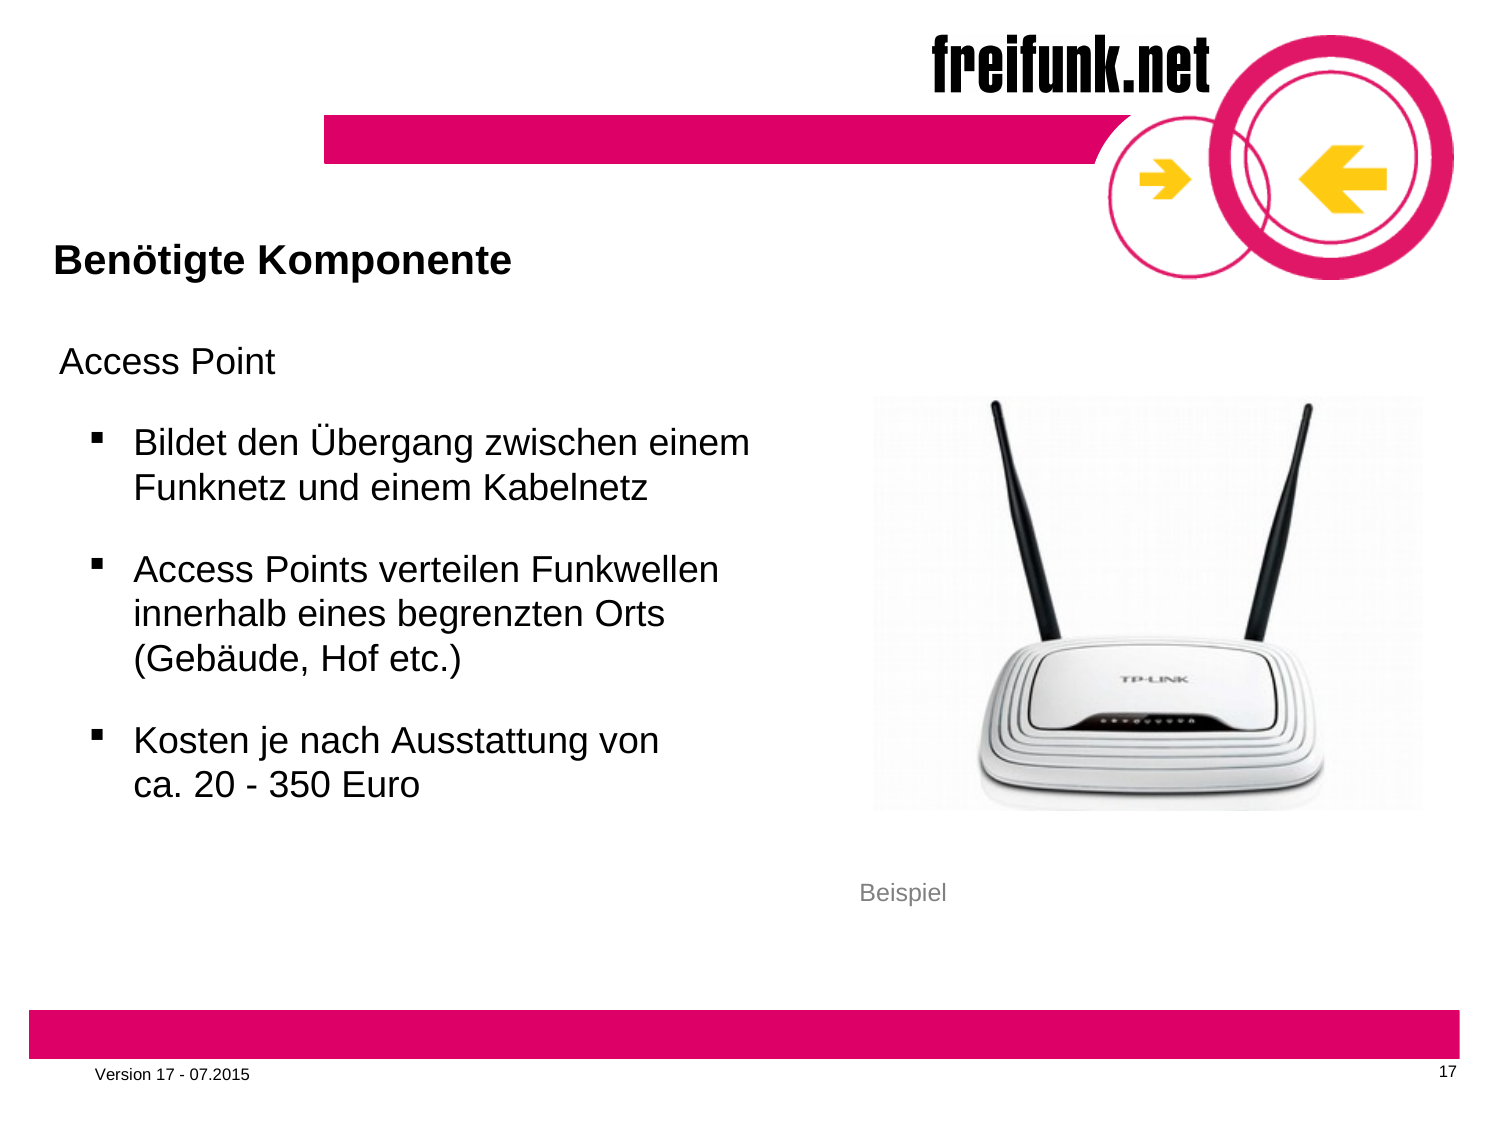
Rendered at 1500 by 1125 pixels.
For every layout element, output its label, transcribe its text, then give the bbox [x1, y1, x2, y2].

text_box Beispiel [844, 869, 1058, 988]
text_box Benötigte Komponente [53, 233, 1046, 313]
picture [932, 34, 1454, 280]
picture [873, 396, 1423, 811]
text_box Access Point Bildet den Übergang zwischen einem Funknetz und einem Kabelnetz Access Points verteilen Funkwellen innerhalb eines begrenzten Orts (Gebäude, Hof etc.) Kosten je nach Ausstattung von ca. 20 - 350 Euro [59, 337, 793, 976]
